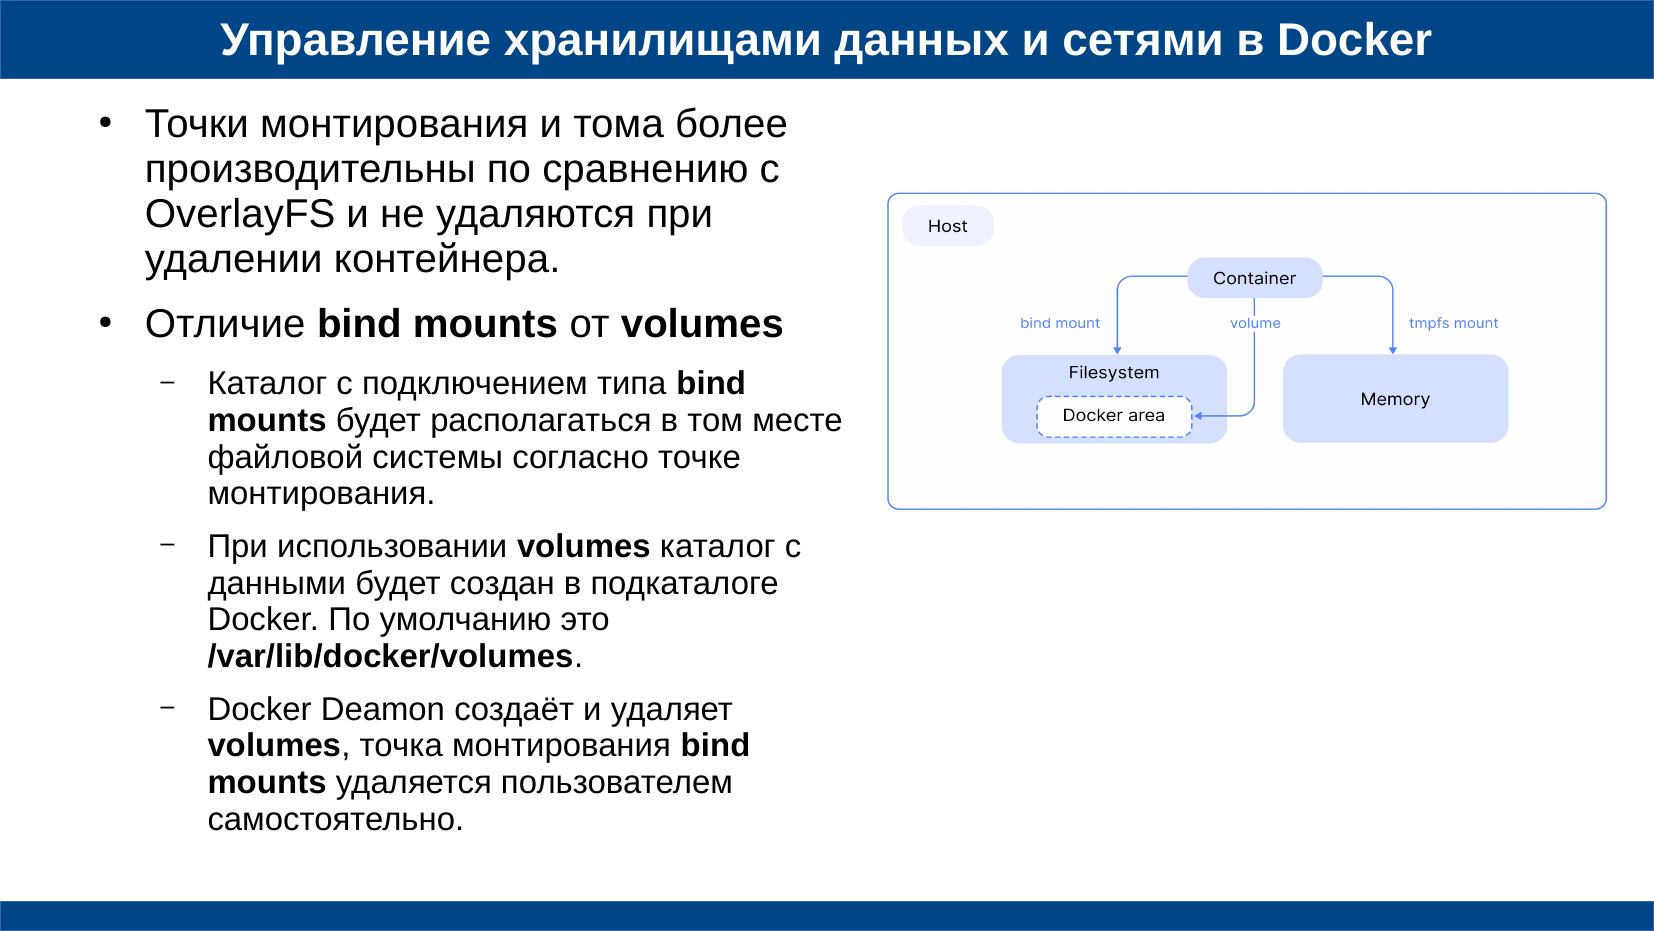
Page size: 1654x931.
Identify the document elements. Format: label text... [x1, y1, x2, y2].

picture [885, 188, 1612, 511]
list Точки монтирования и тома более производительны по сравнению с OverlayFS и не удаляются при удалении контейнера. Отличие bind mounts от volumes Каталог с подключением типа bind mounts будет располагаться в том месте файловой системы согласно точке монтирования. При использовании volumes каталог с данными будет создан в подкаталоге Docker. По умолчанию это /var/lib/docker/volumes. Docker Deamon создаёт и удаляет volumes, точка монтирования bind mounts удаляется пользователем самостоятельно. [82, 101, 856, 841]
title Управление хранилищами данных и сетями в Docker [0, 0, 1654, 79]
